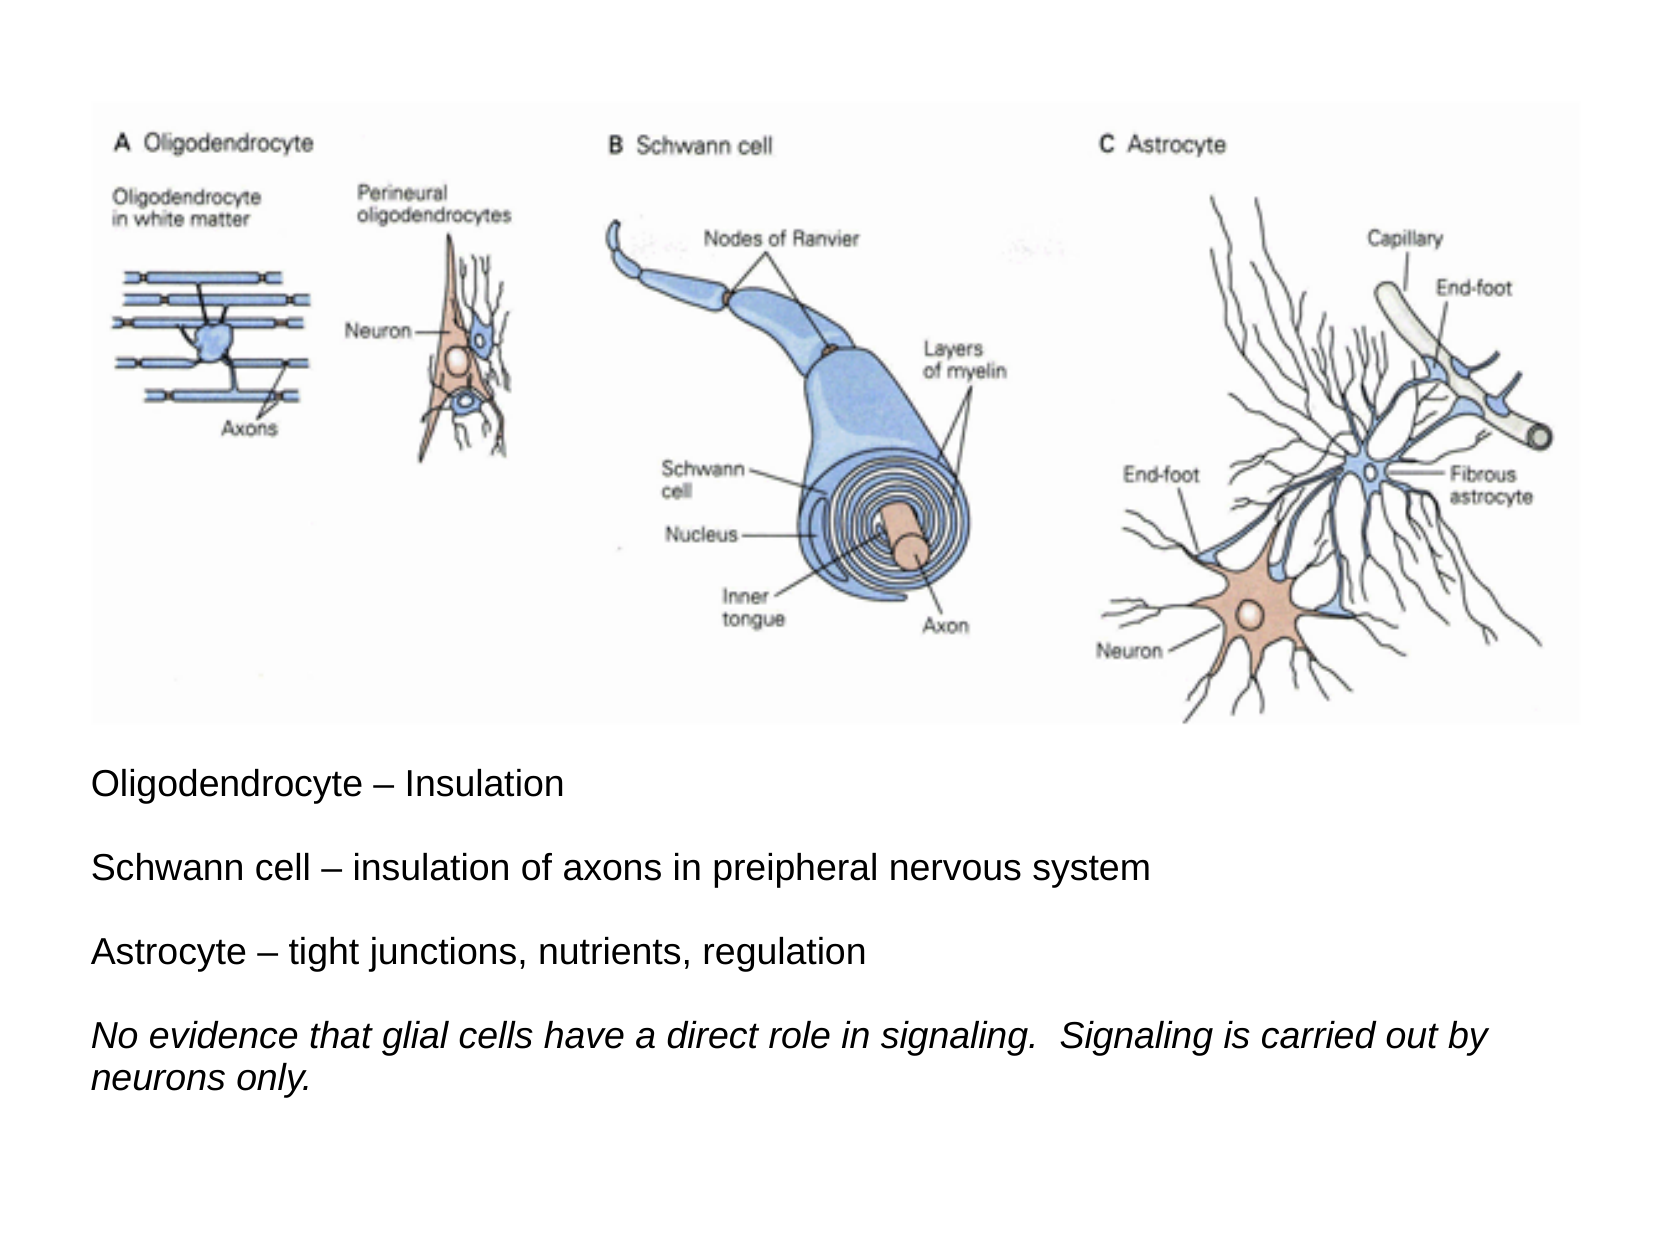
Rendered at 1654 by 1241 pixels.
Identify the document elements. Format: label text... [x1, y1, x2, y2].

picture [66, 81, 1585, 744]
text_box Oligodendrocyte – Insulation Schwann cell – insulation of axons in preipheral nervous system Astrocyte – tight junctions, nutrients, regulation No evidence that glial cells have a direct role in signaling. Signaling is carried out by neurons only. [76, 755, 1565, 1106]
